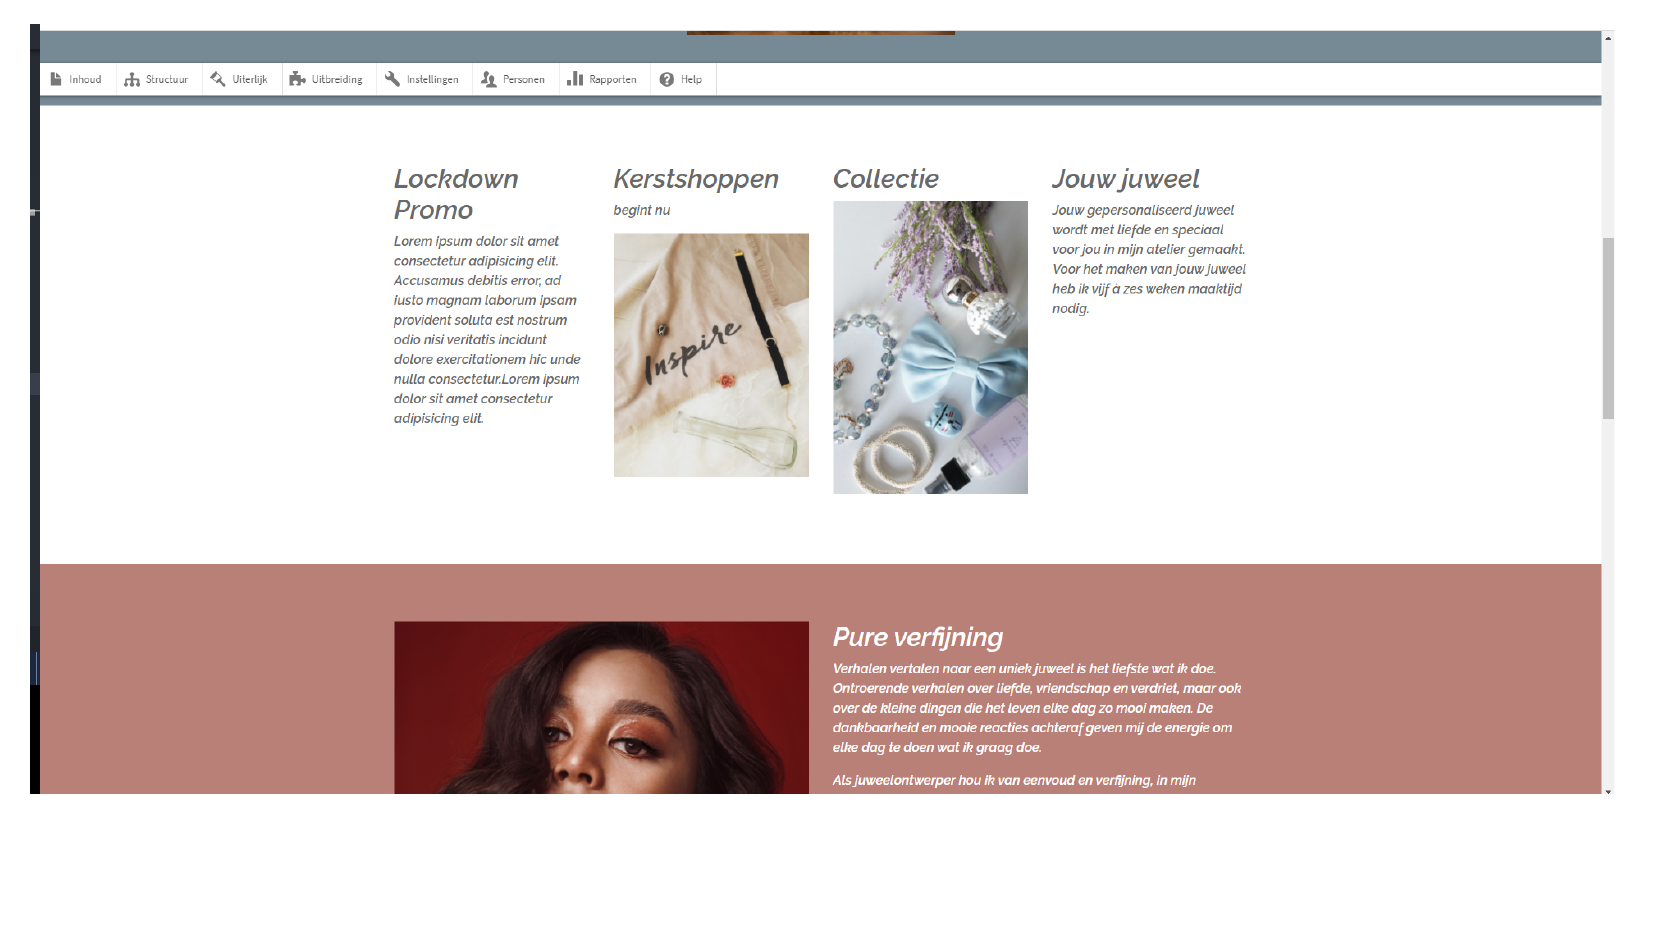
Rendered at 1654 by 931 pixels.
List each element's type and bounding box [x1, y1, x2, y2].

picture [30, 24, 1615, 794]
